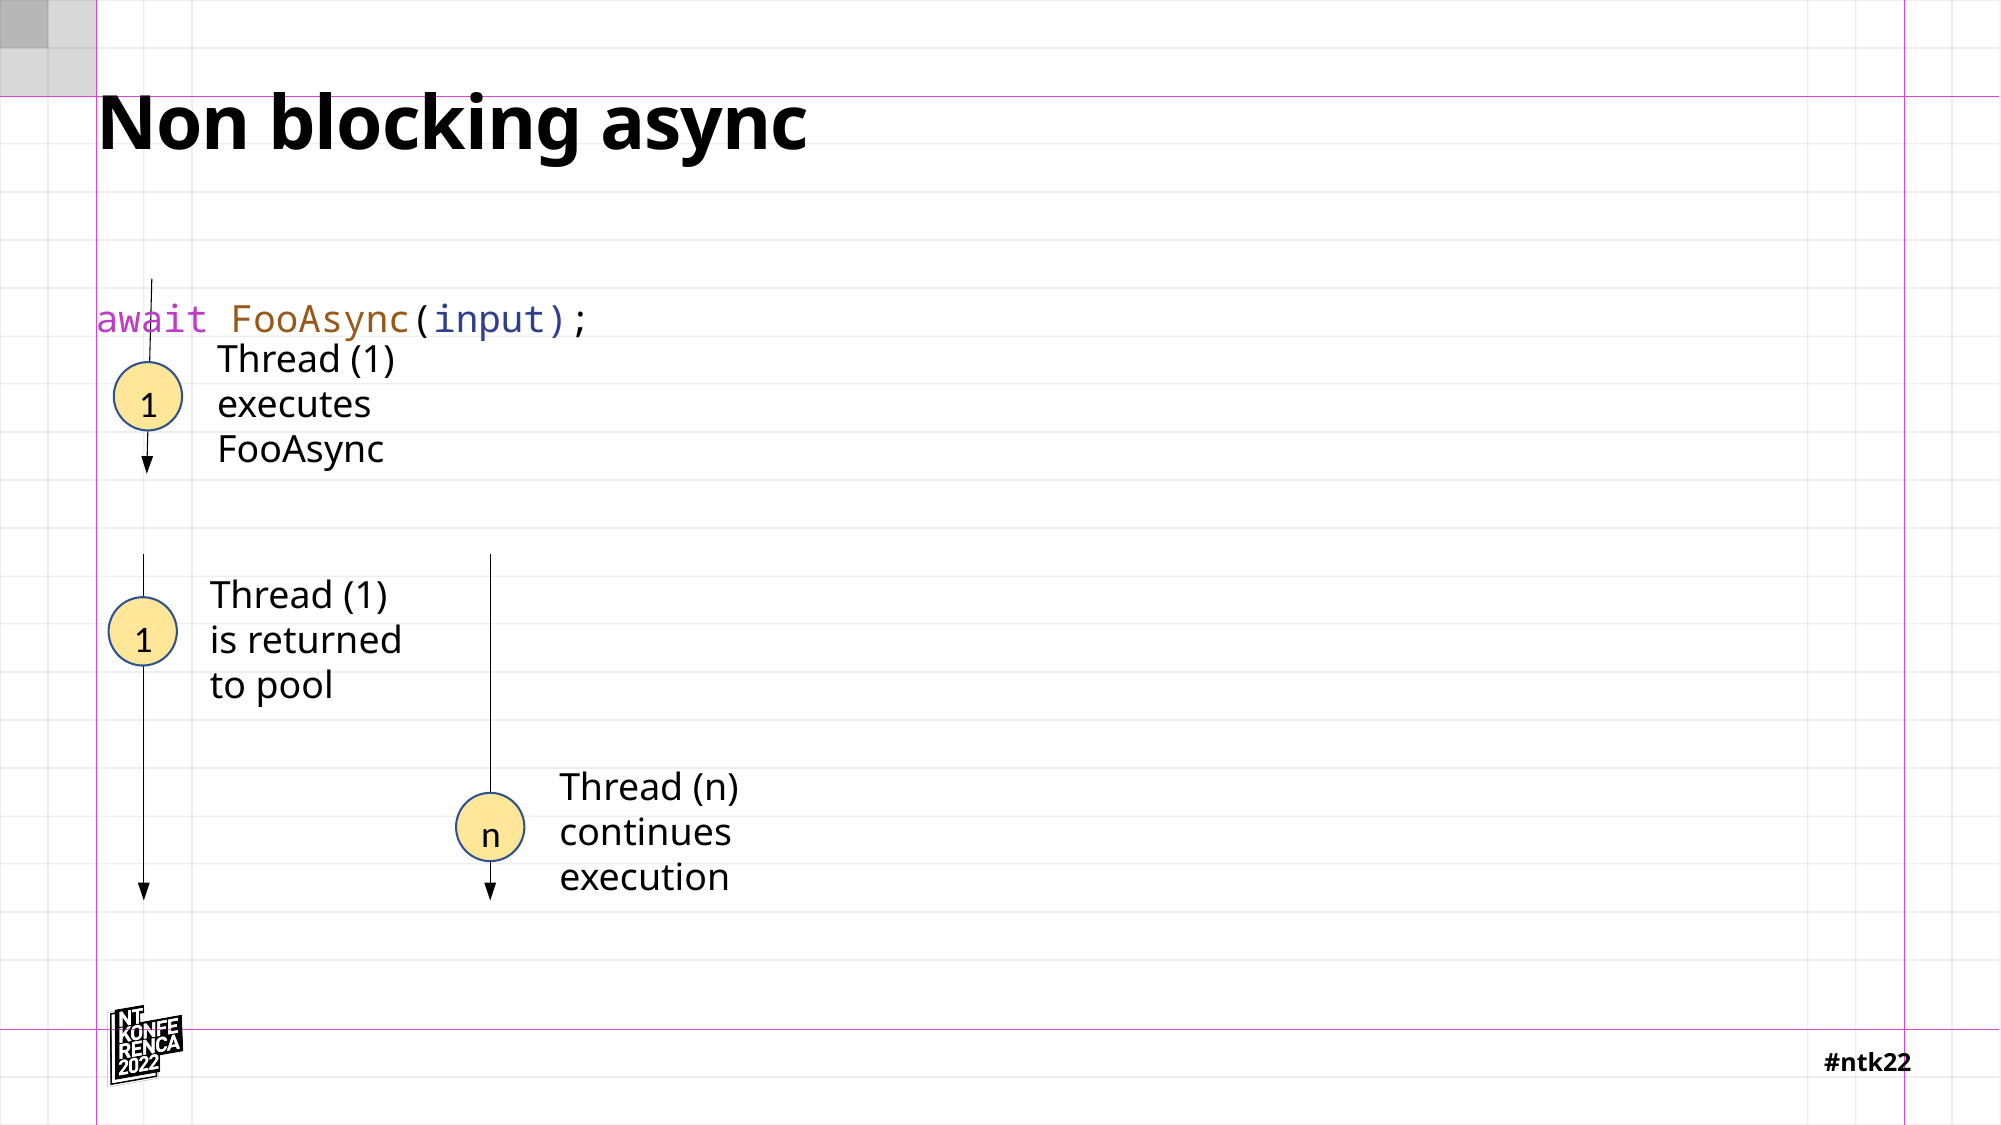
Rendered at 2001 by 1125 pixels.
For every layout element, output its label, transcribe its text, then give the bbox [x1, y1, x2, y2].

text_box Thread (n) continues execution [544, 755, 759, 908]
text_box 1 [113, 362, 183, 431]
title Non blocking async [96, 75, 1904, 166]
list await FooAsync(input); [146, 421, 1955, 527]
text_box Thread (1) executes FooAsync [202, 327, 433, 525]
text_box n [456, 792, 525, 862]
text_box 1 [108, 597, 177, 666]
text_box Thread (1) is returned to pool [194, 563, 426, 715]
